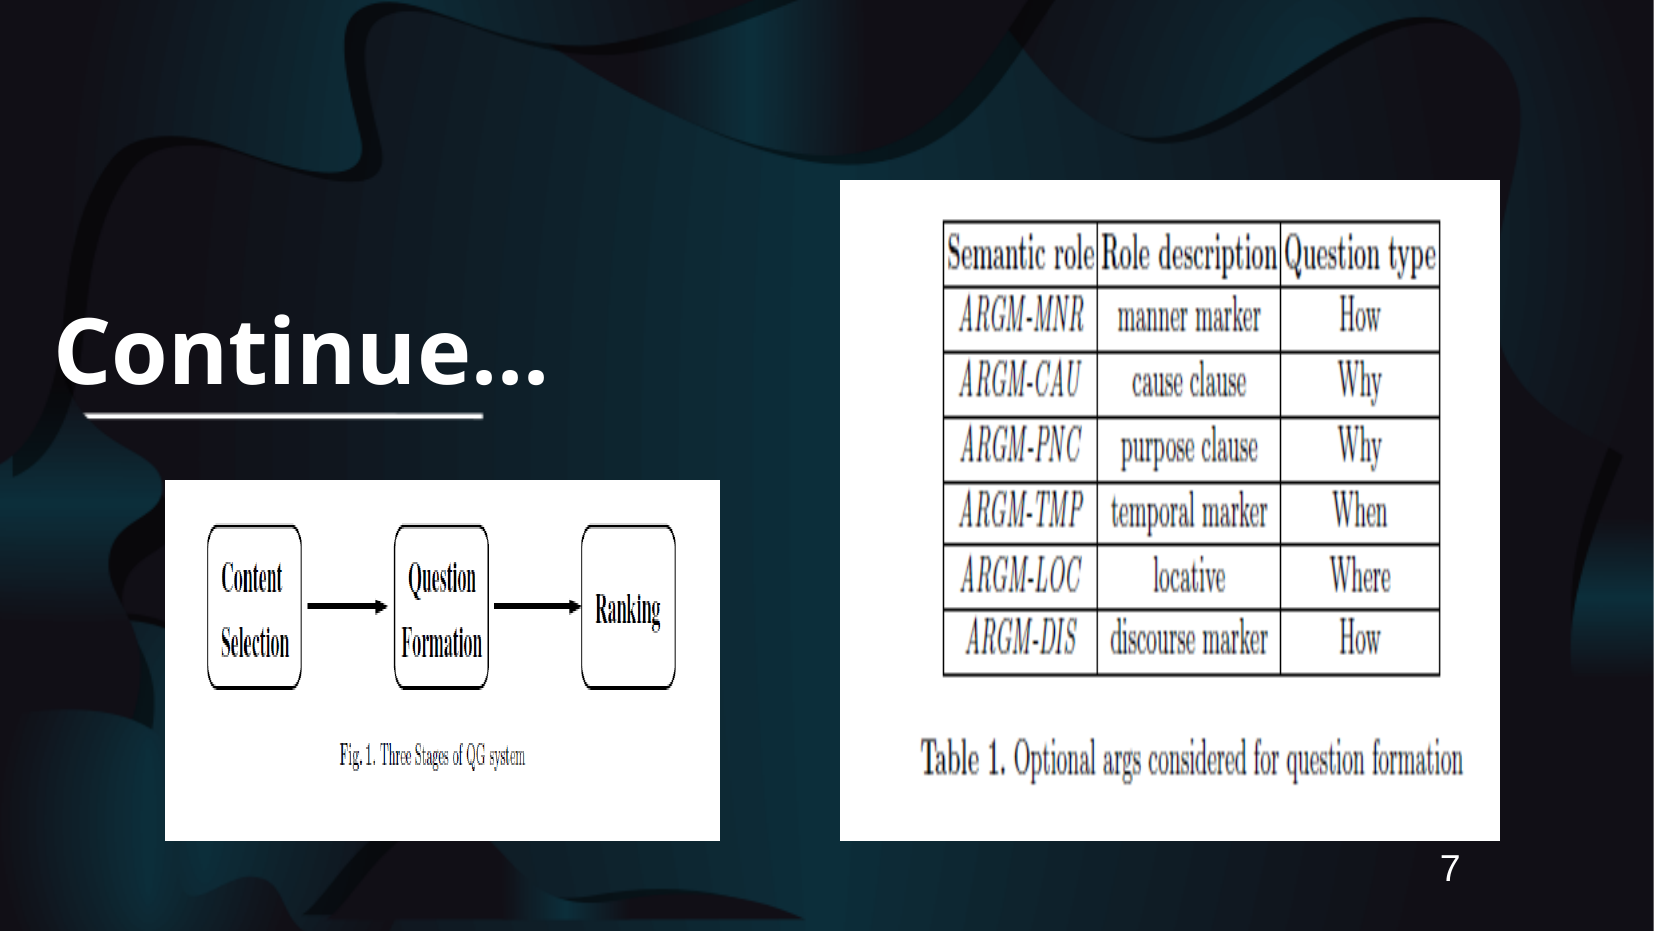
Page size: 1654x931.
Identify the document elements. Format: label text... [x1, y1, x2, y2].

text_box 7 [1425, 840, 1591, 897]
text_box Continue... [15, 279, 645, 402]
picture [0, 0, 1654, 931]
